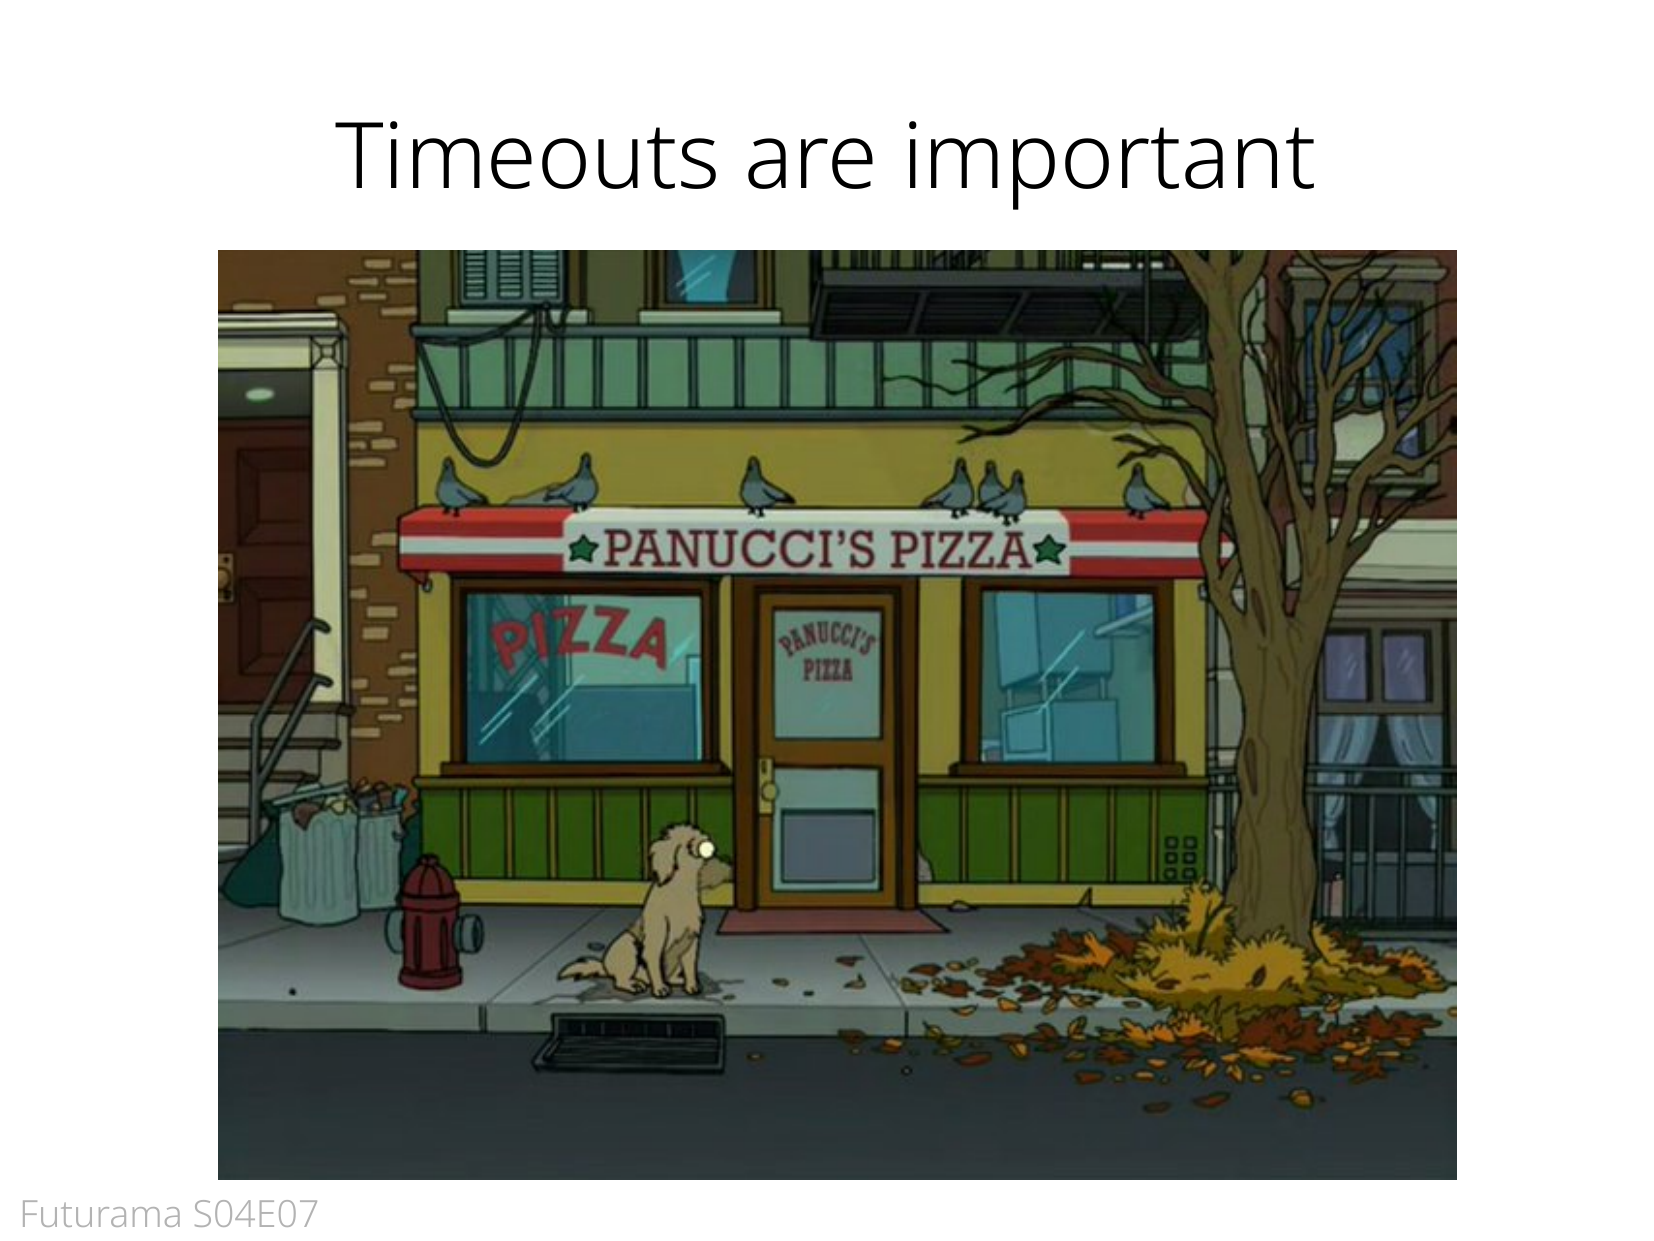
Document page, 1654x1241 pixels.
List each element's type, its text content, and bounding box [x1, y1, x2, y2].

title Timeouts are important [82, 49, 1571, 257]
picture [218, 257, 1457, 1180]
text_box Futurama S04E07 [4, 1180, 1158, 1241]
